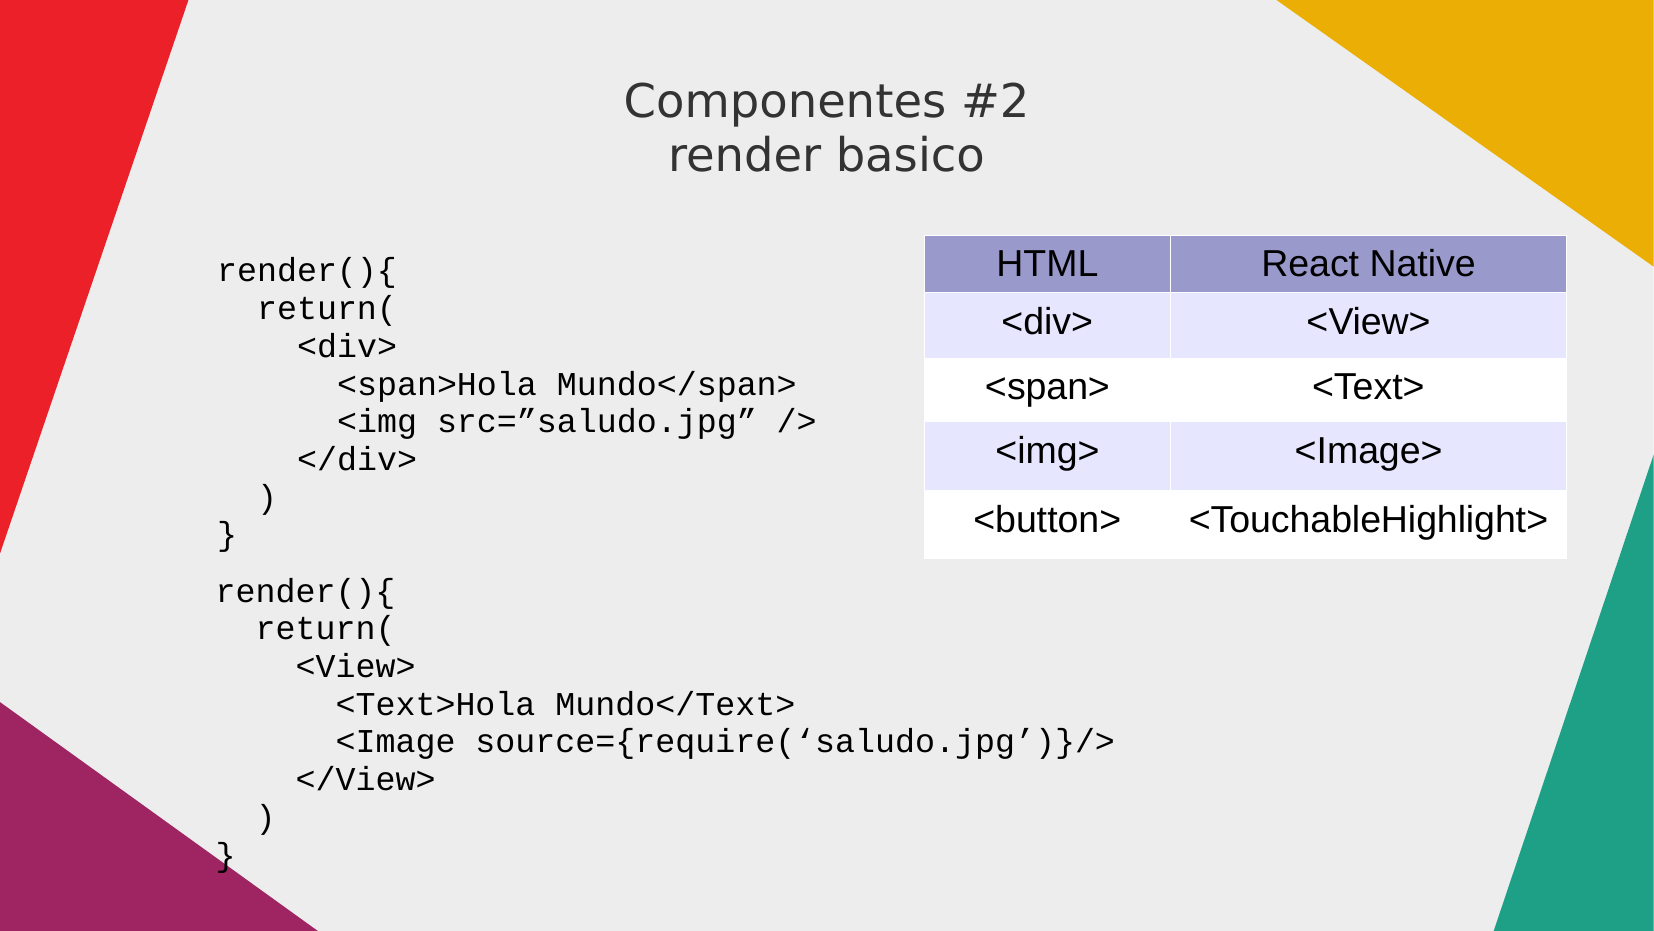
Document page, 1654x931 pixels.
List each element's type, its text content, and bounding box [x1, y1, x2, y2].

table_header HTML [925, 236, 1170, 292]
text_box render(){ return( <View> <Text>Hola Mundo</Text> <Image source={require(‘saludo.jpg’)}/> </View> ) } [200, 566, 1146, 931]
table_cell <TouchableHighlight> [1171, 491, 1566, 558]
table_cell <img> [925, 422, 1170, 490]
table_cell <span> [925, 359, 1170, 421]
table_header React Native [1171, 236, 1566, 292]
table_cell <Text> [1171, 359, 1566, 421]
table_cell <button> [925, 491, 1170, 558]
text_box render(){ return( <div> <span>Hola Mundo</span> <img src=”saludo.jpg” /> </div> ) } [202, 246, 832, 548]
table_cell <View> [1171, 293, 1566, 358]
table_cell <div> [925, 293, 1170, 358]
title Componentes #2 render basico [114, 54, 1539, 203]
table_cell <Image> [1171, 422, 1566, 490]
